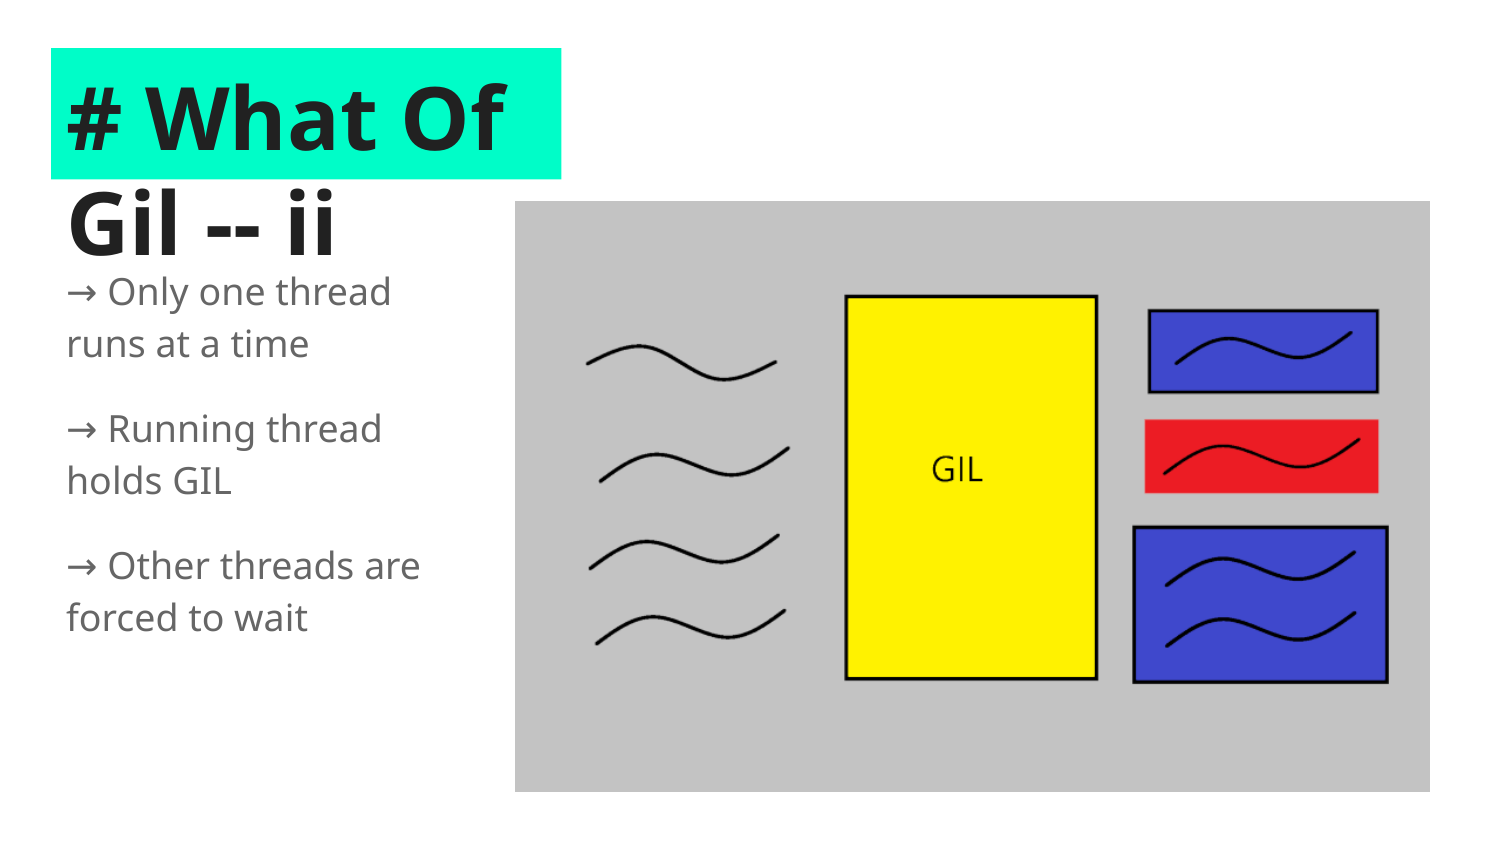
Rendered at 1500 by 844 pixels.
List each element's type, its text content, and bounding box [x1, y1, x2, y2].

picture [515, 201, 1430, 792]
list → Only one thread runs at a time → Running thread holds GIL → Other threads are forced to wait [51, 201, 473, 784]
title # What Of Gil -- ii [51, 48, 562, 180]
